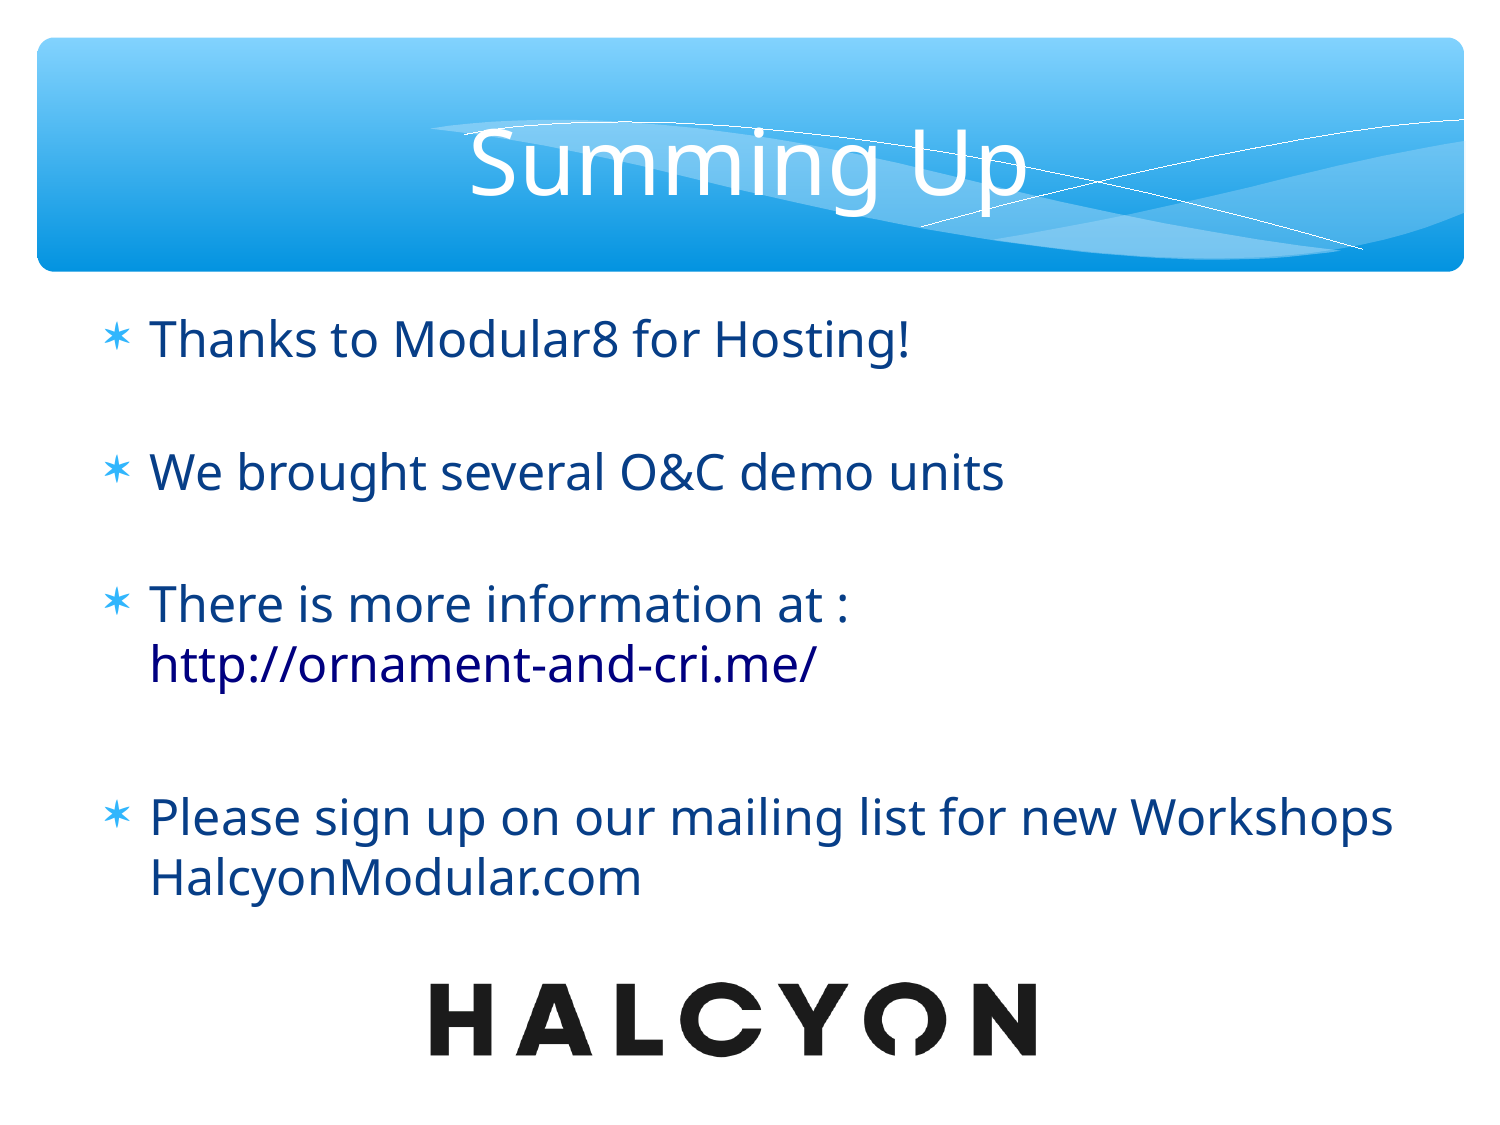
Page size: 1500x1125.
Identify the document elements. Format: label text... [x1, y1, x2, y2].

list Thanks to Modular8 for Hosting! We brought several O&C demo units There is more information at : http://ornament-and-cri.me/ Please sign up on our mailing list for new Workshops HalcyonModular.com [90, 299, 1426, 1066]
title Summing Up [75, 40, 1426, 276]
picture [345, 915, 1141, 1120]
